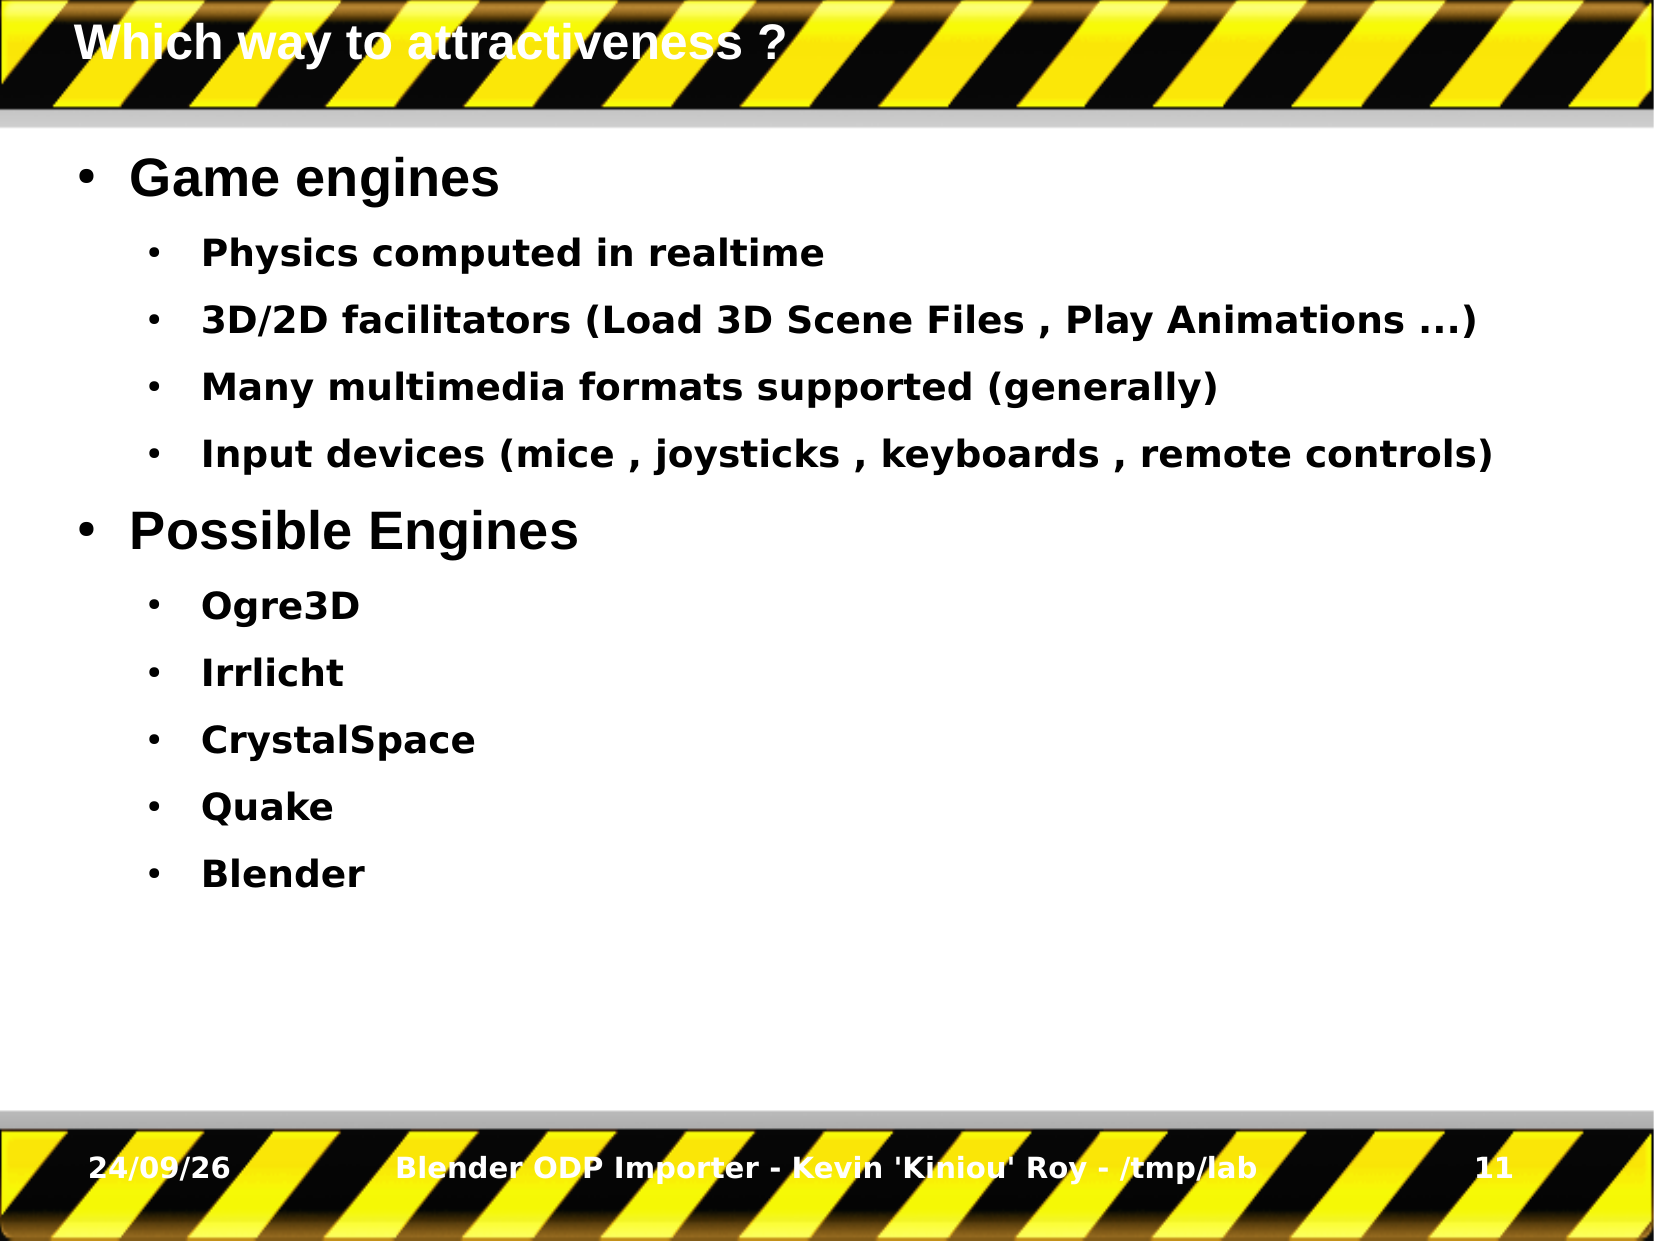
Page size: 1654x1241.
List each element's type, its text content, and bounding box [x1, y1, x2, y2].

list Game engines Physics computed in realtime 3D/2D facilitators (Load 3D Scene Files , Play Animations ...) Many multimedia formats supported (generally) Input devices (mice , joysticks , keyboards , remote controls) Possible Engines Ogre3D Irrlicht CrystalSpace Quake Blender [59, 147, 1595, 1093]
title Which way to attractiveness ? [73, 14, 1580, 109]
picture [0, 0, 1654, 1241]
